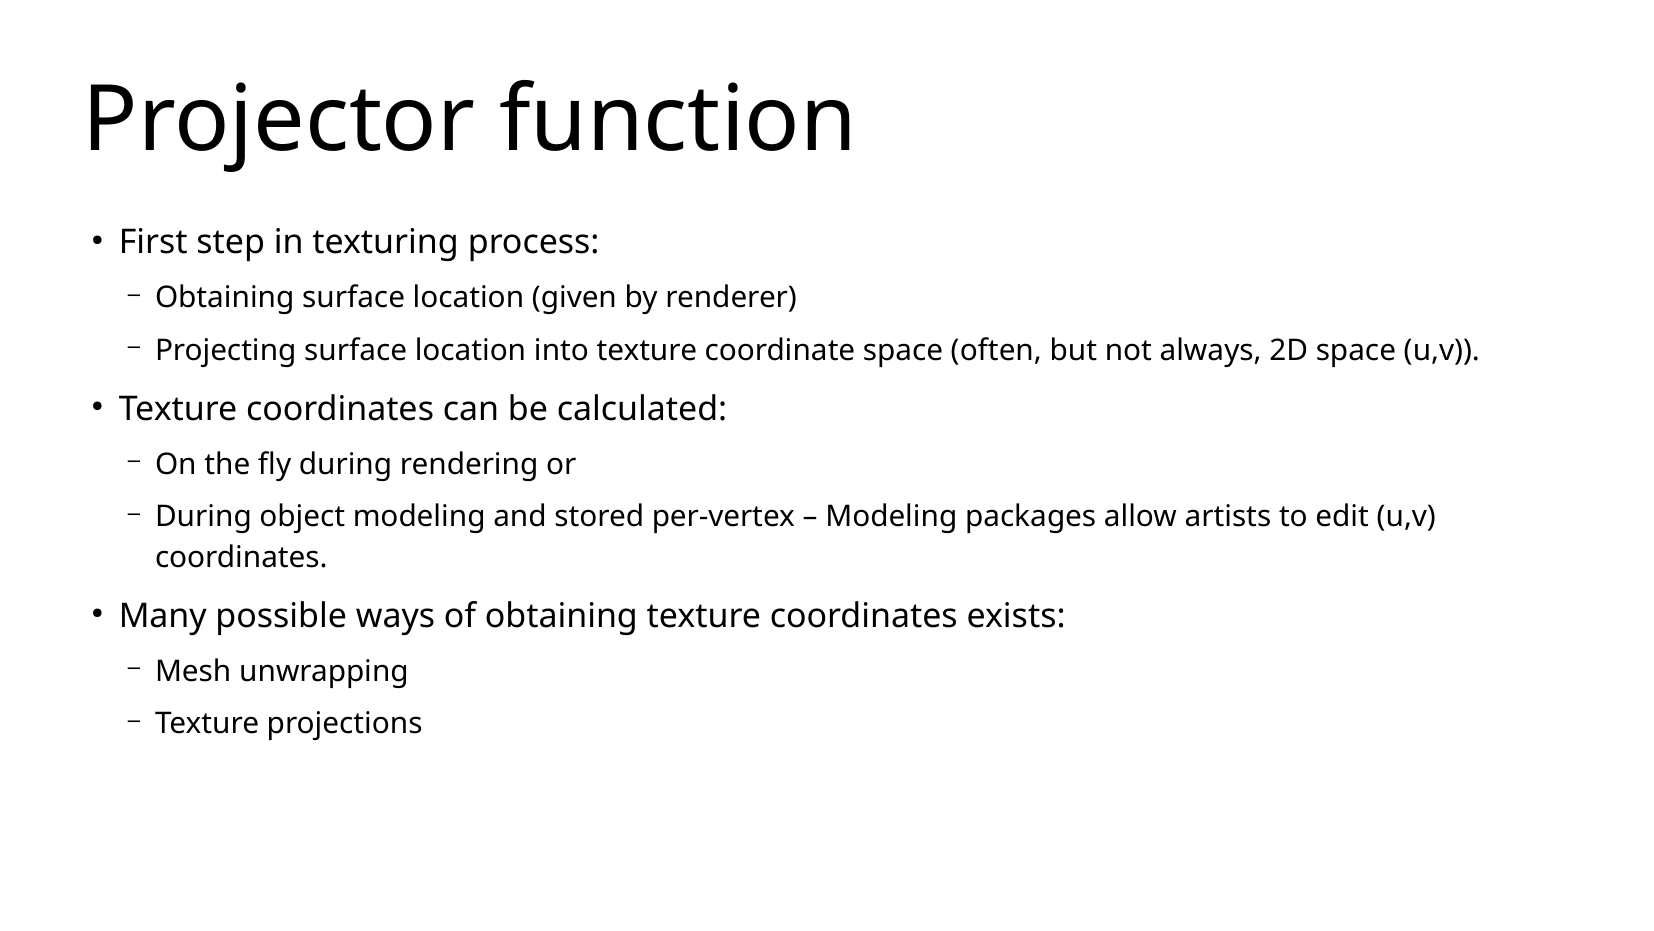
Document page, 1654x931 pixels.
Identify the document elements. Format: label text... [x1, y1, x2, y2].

title Projector function [82, 37, 1571, 193]
list First step in texturing process: Obtaining surface location (given by renderer) Projecting surface location into texture coordinate space (often, but not always, 2D space (u,v)). Texture coordinates can be calculated: On the fly during rendering or During object modeling and stored per-vertex – Modeling packages allow artists to edit (u,v) coordinates. Many possible ways of obtaining texture coordinates exists: Mesh unwrapping Texture projections [82, 217, 1571, 758]
